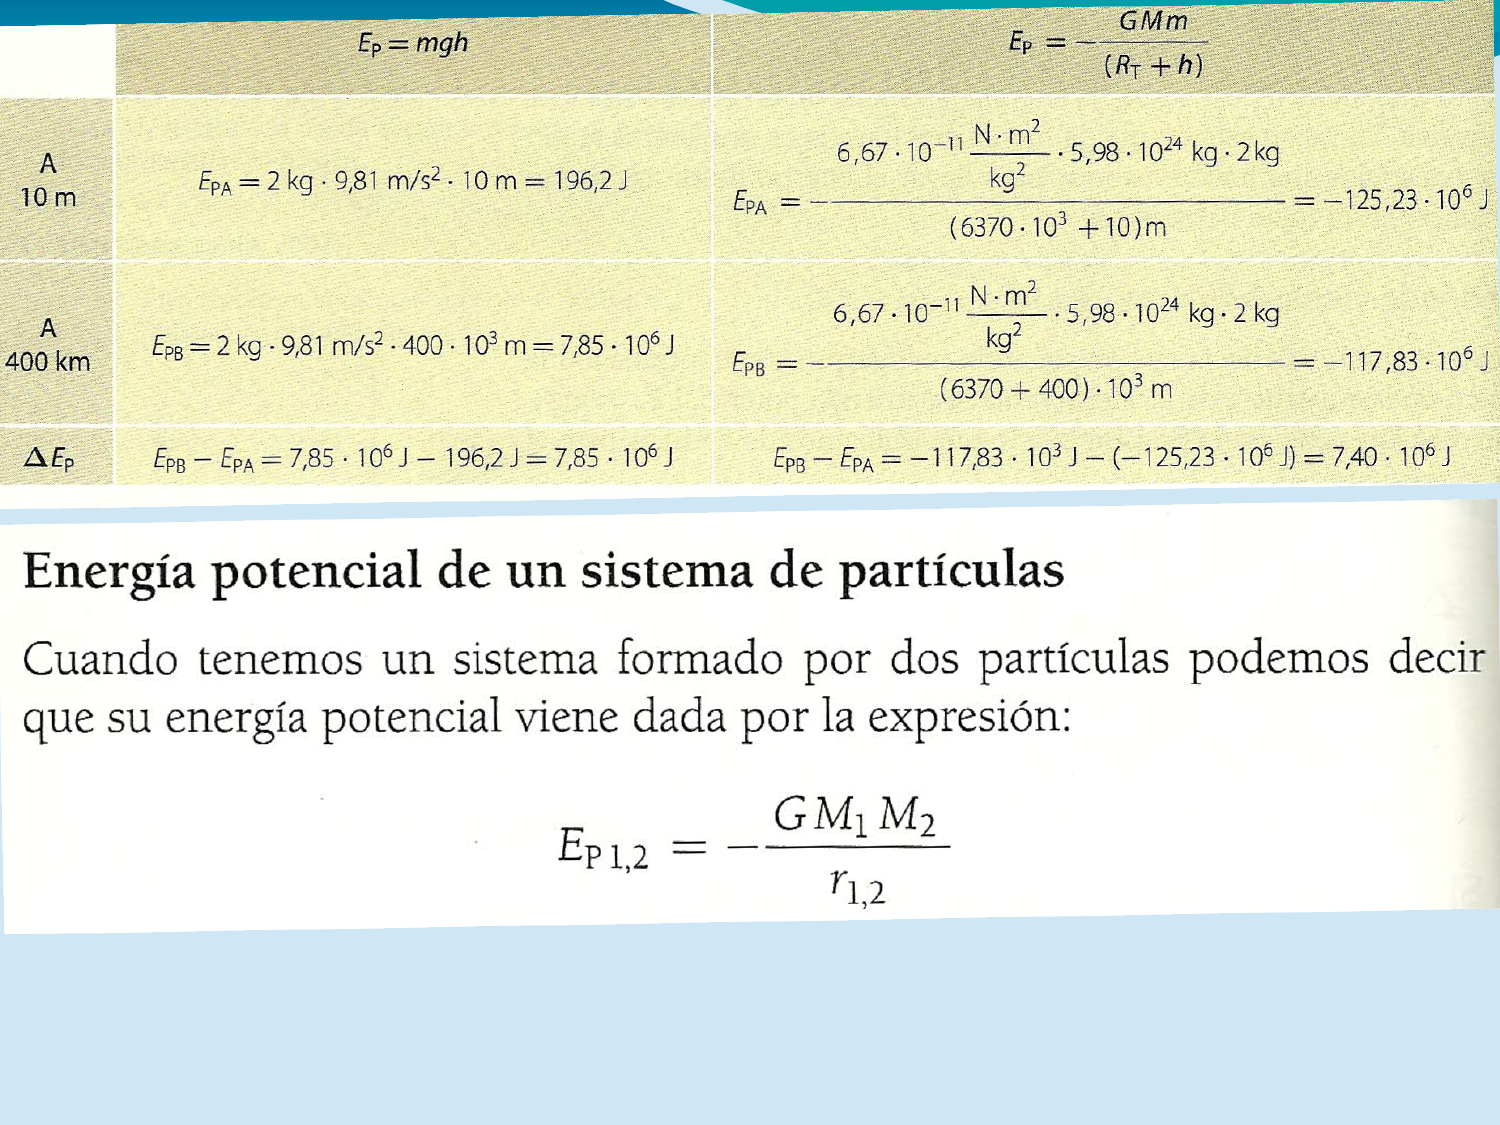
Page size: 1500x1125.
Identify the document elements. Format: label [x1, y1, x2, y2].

picture [0, 0, 1500, 509]
picture [0, 498, 1500, 934]
